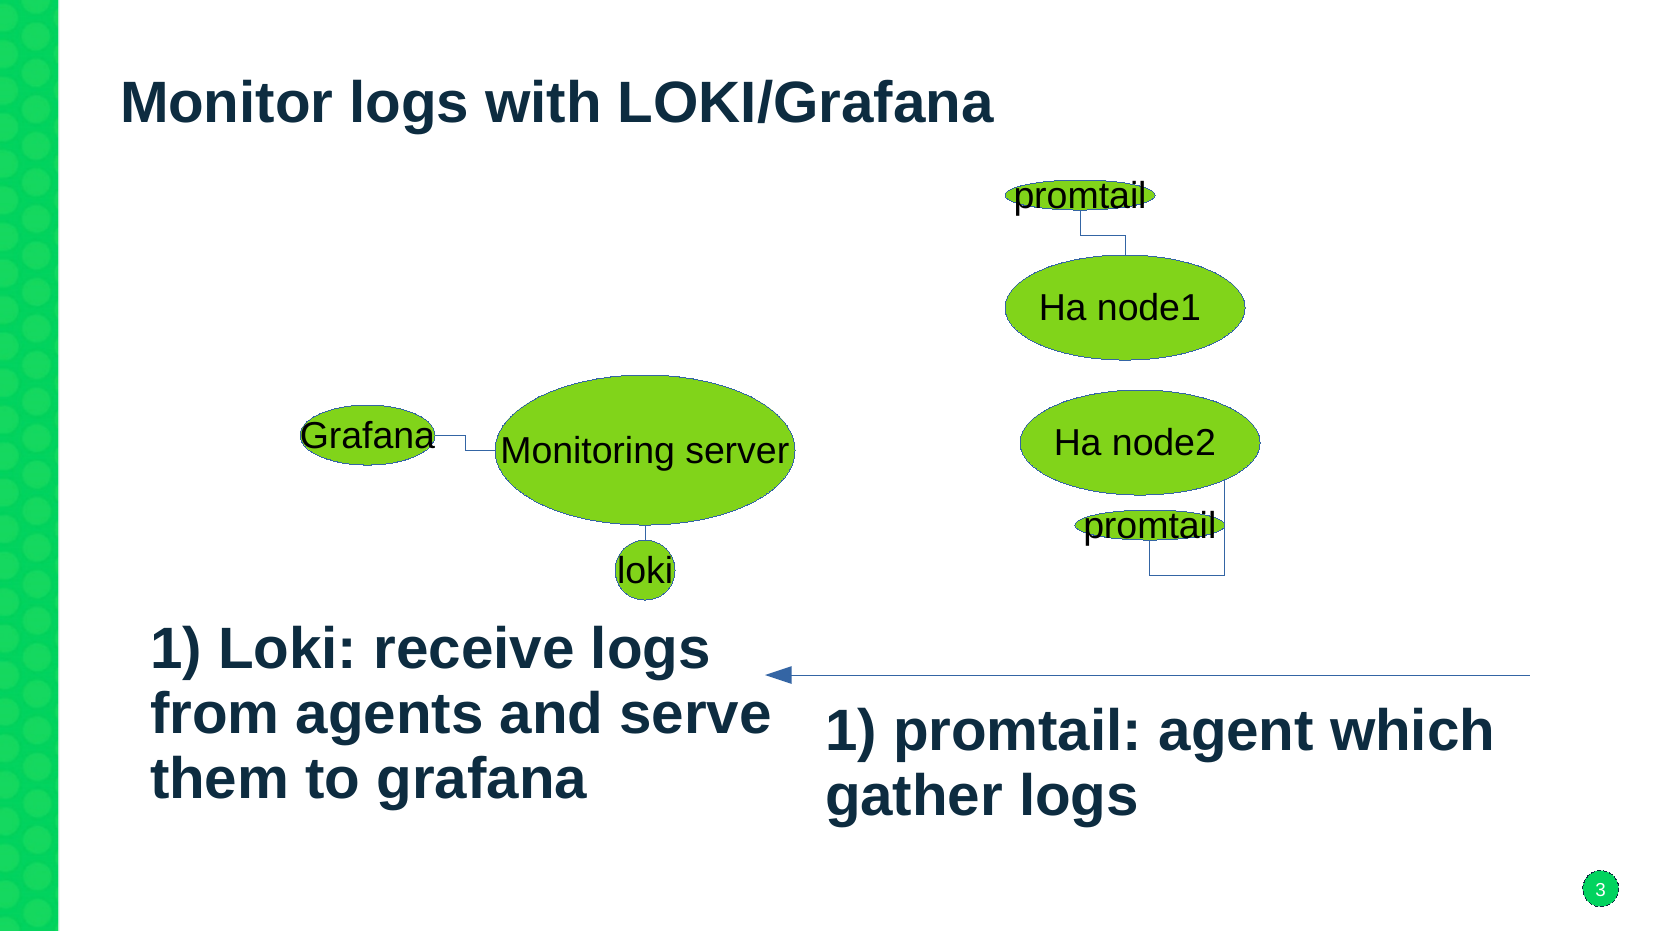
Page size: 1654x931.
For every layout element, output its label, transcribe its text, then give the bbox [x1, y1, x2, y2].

text_box promtail [1074, 510, 1211, 541]
text_box promtail [1089, 520, 1099, 536]
text_box Ha node2 [1020, 390, 1261, 496]
picture [0, 0, 76, 931]
text_box loki [618, 540, 673, 557]
text_box promtail [1005, 181, 1141, 211]
text_box promtail [1214, 517, 1224, 533]
title Monitor logs with LOKI/Grafana [105, 24, 1515, 181]
text_box Monitoring server [495, 375, 796, 526]
text_box Ha node1 [1005, 255, 1246, 361]
text_box promtail [1019, 190, 1029, 206]
text_box Grafana [300, 405, 436, 466]
title 1) promtail: agent which gather logs [841, 690, 1654, 836]
text_box promtail [1144, 187, 1156, 203]
title 1) Loki: receive logs from agents and serve them to grafana [135, 557, 841, 871]
